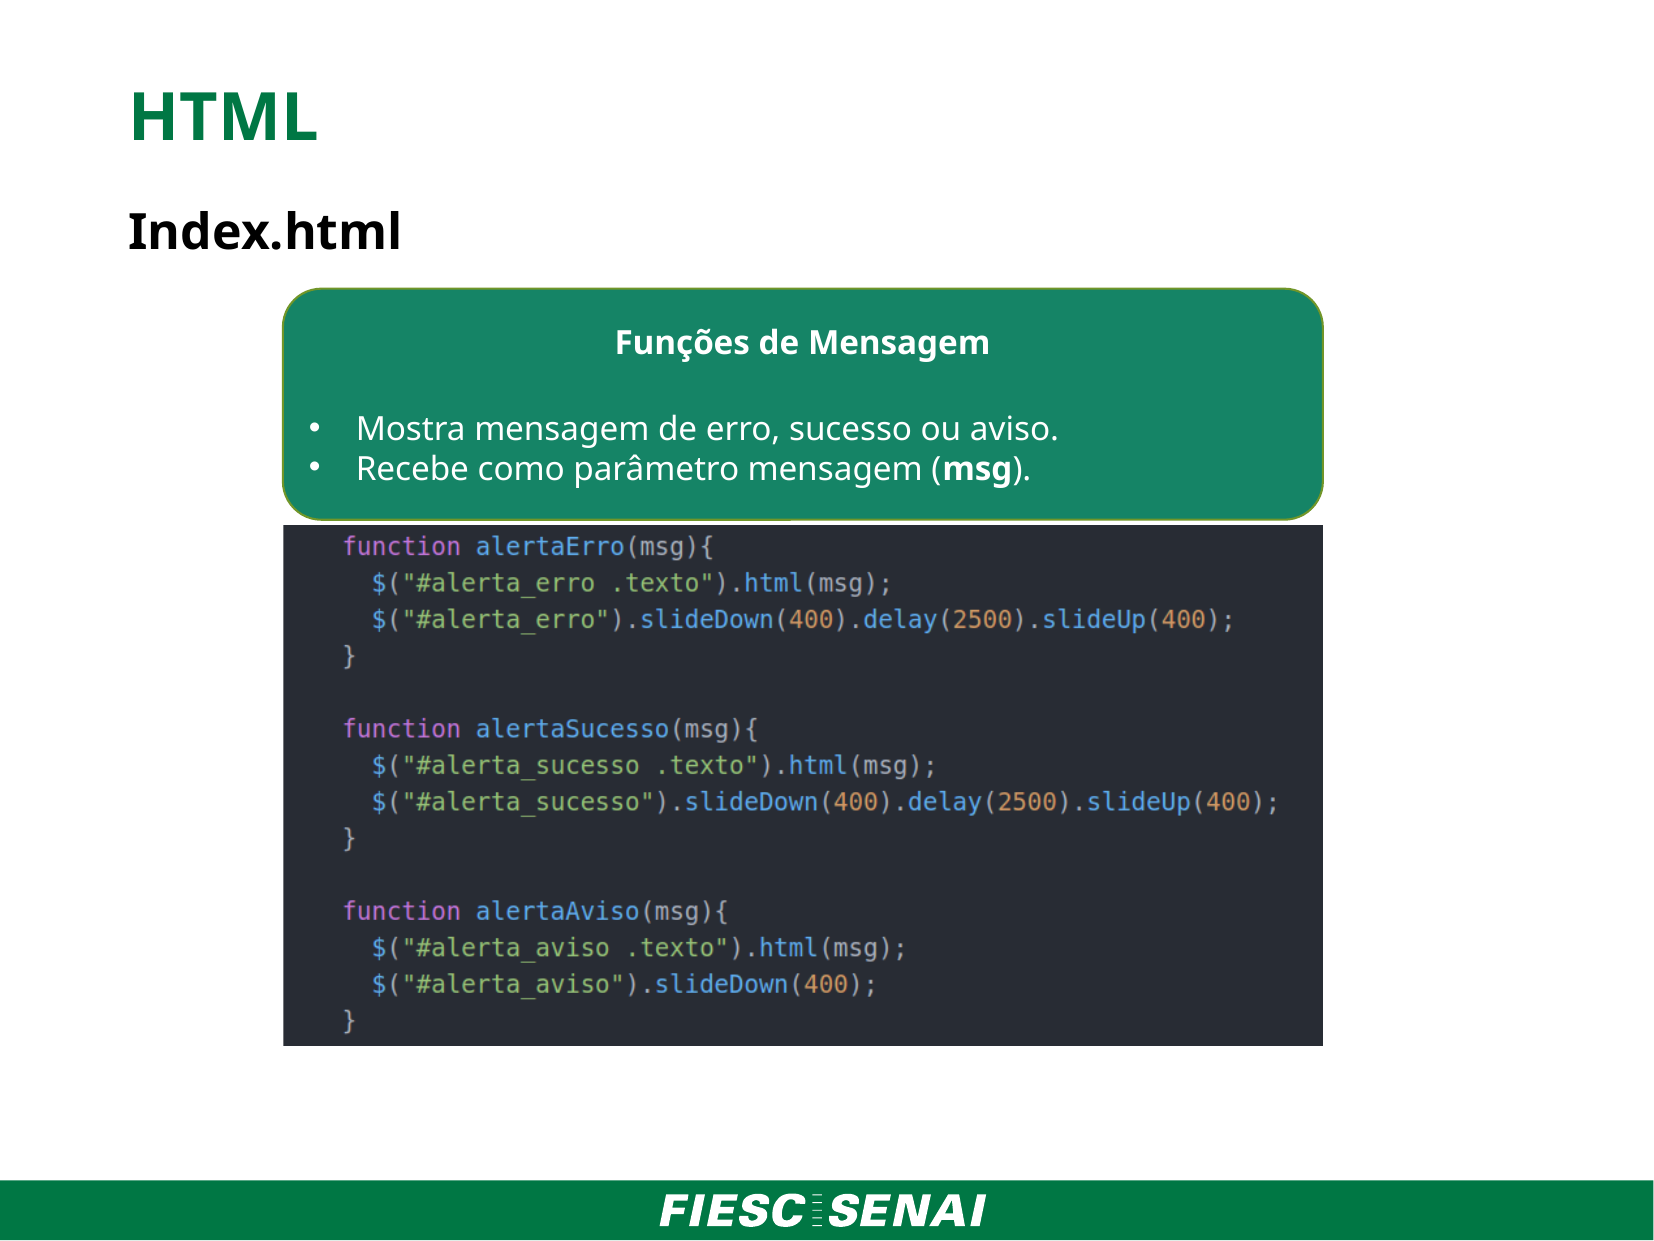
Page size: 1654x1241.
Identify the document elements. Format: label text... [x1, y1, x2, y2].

list Index.html [113, 200, 1540, 1117]
text_box Funções de Mensagem Mostra mensagem de erro, sucesso ou aviso. Recebe como parâmetro mensagem (msg). [282, 288, 1323, 520]
picture [283, 525, 1323, 1046]
title HTML [113, 39, 1540, 200]
